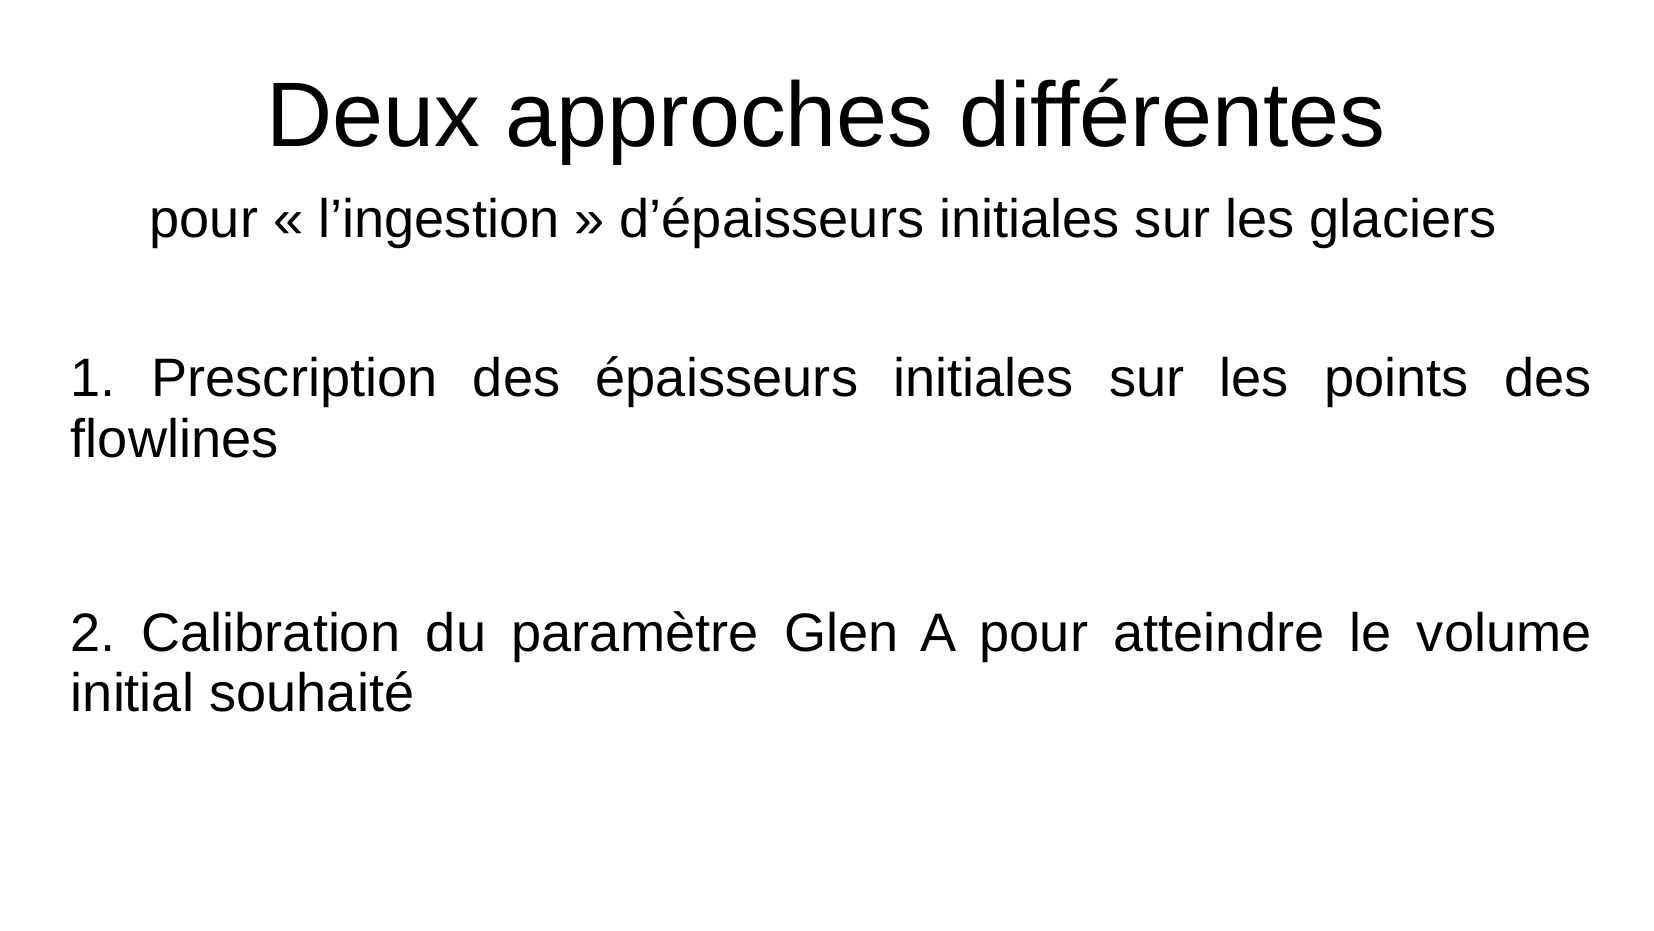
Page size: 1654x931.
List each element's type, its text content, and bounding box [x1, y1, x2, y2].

list pour « l’ingestion » d’épaisseurs initiales sur les glaciers [78, 188, 1615, 338]
title Deux approches différentes [82, 37, 1571, 188]
list 1. Prescription des épaisseurs initiales sur les points des flowlines 2. Calibration du paramètre Glen A pour atteindre le volume initial souhaité [0, 347, 1595, 887]
